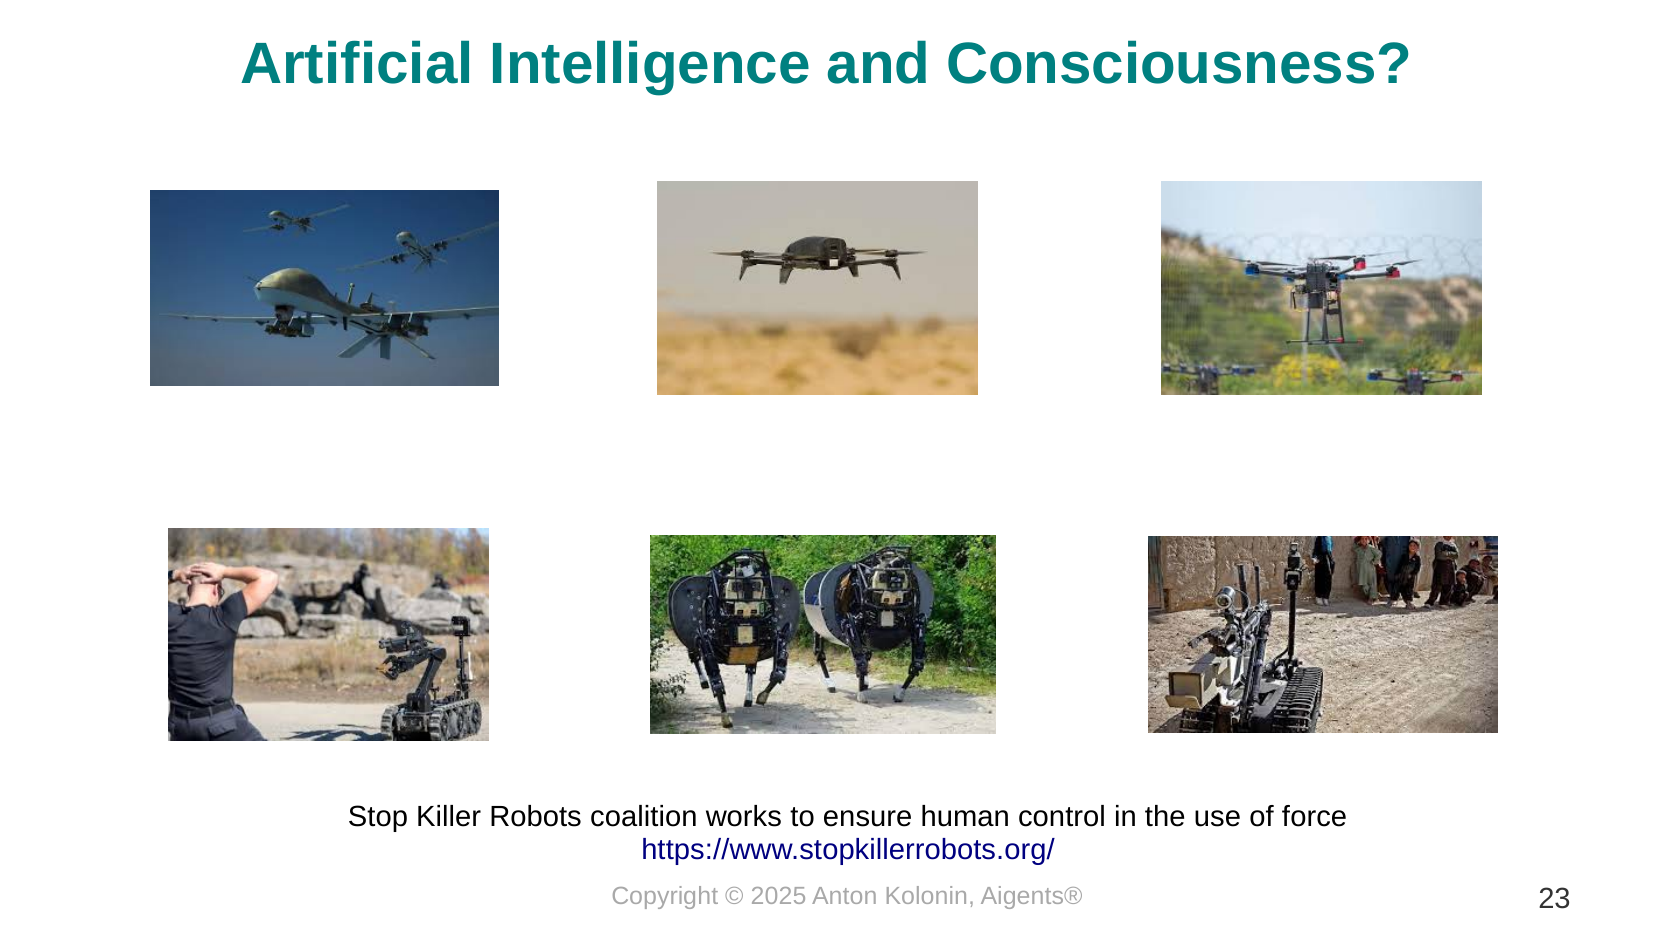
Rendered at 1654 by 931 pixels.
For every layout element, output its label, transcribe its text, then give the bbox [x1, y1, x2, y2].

text_box Artificial Intelligence and Consciousness? [0, 5, 1654, 122]
picture [150, 190, 499, 386]
picture [1148, 536, 1498, 733]
picture [1161, 181, 1482, 395]
text_box Stop Killer Robots coalition works to ensure human control in the use of force https://www.stopkillerrobots.org/ [333, 792, 1364, 873]
picture [657, 181, 978, 395]
picture [650, 535, 996, 734]
picture [168, 528, 489, 741]
